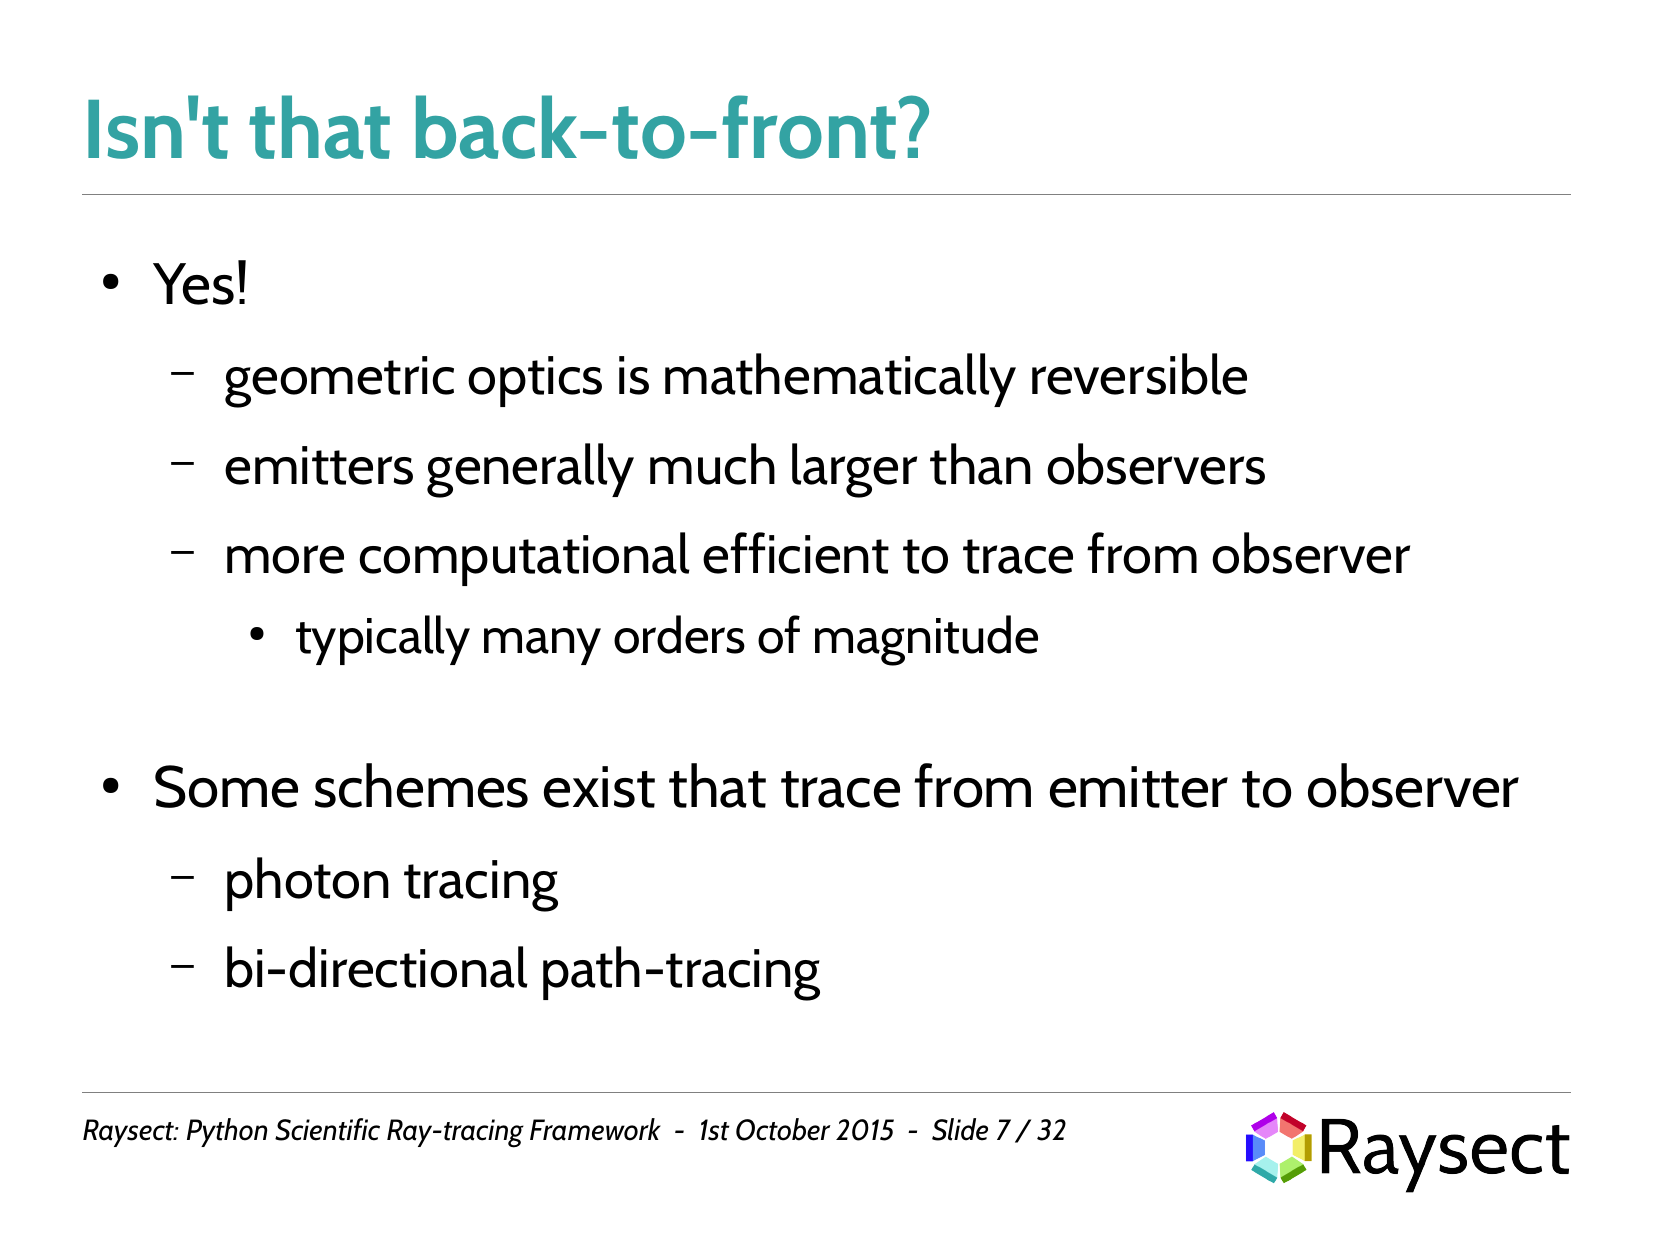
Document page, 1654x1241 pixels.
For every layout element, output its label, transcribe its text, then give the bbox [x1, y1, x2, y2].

title Isn't that back-to-front? [82, 70, 1571, 187]
picture [1242, 1108, 1573, 1196]
list Yes! geometric optics is mathematically reversible emitters generally much larger than observers more computational efficient to trace from observer typically many orders of magnitude Some schemes exist that trace from emitter to observer photon tracing bi-directional path-tracing [82, 248, 1571, 1063]
